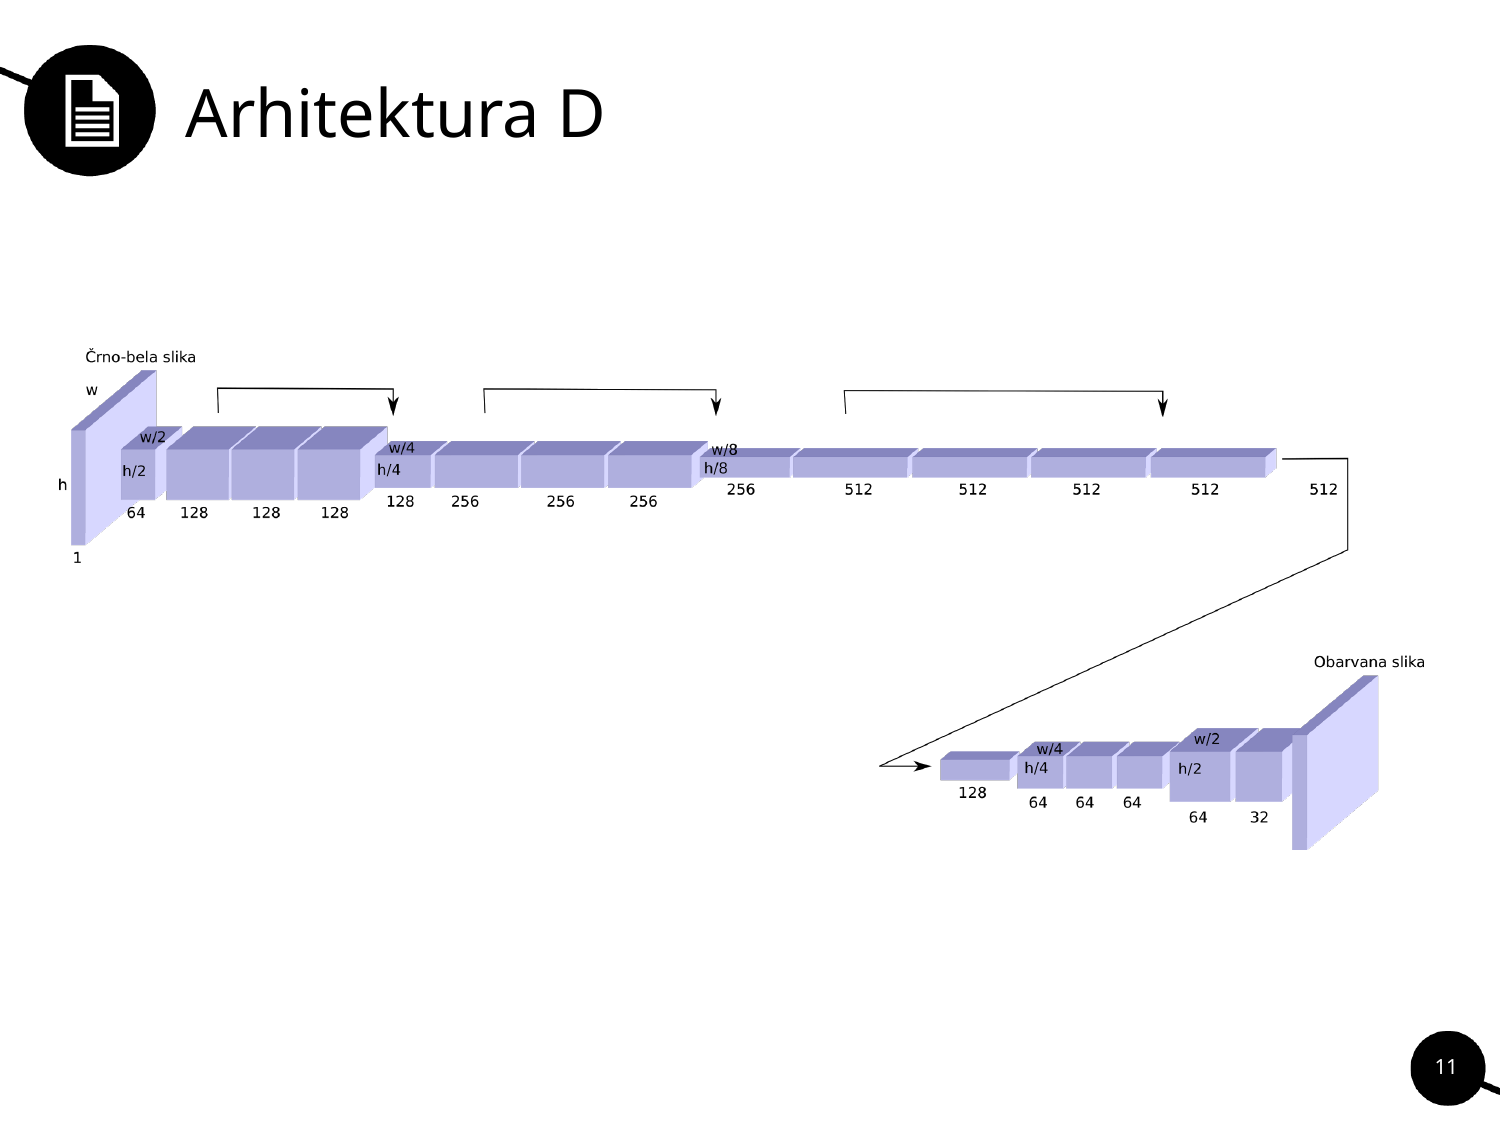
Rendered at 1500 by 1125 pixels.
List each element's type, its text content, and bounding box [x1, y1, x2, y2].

picture [0, 0, 1500, 1125]
title Arhitektura D [170, 45, 1425, 177]
